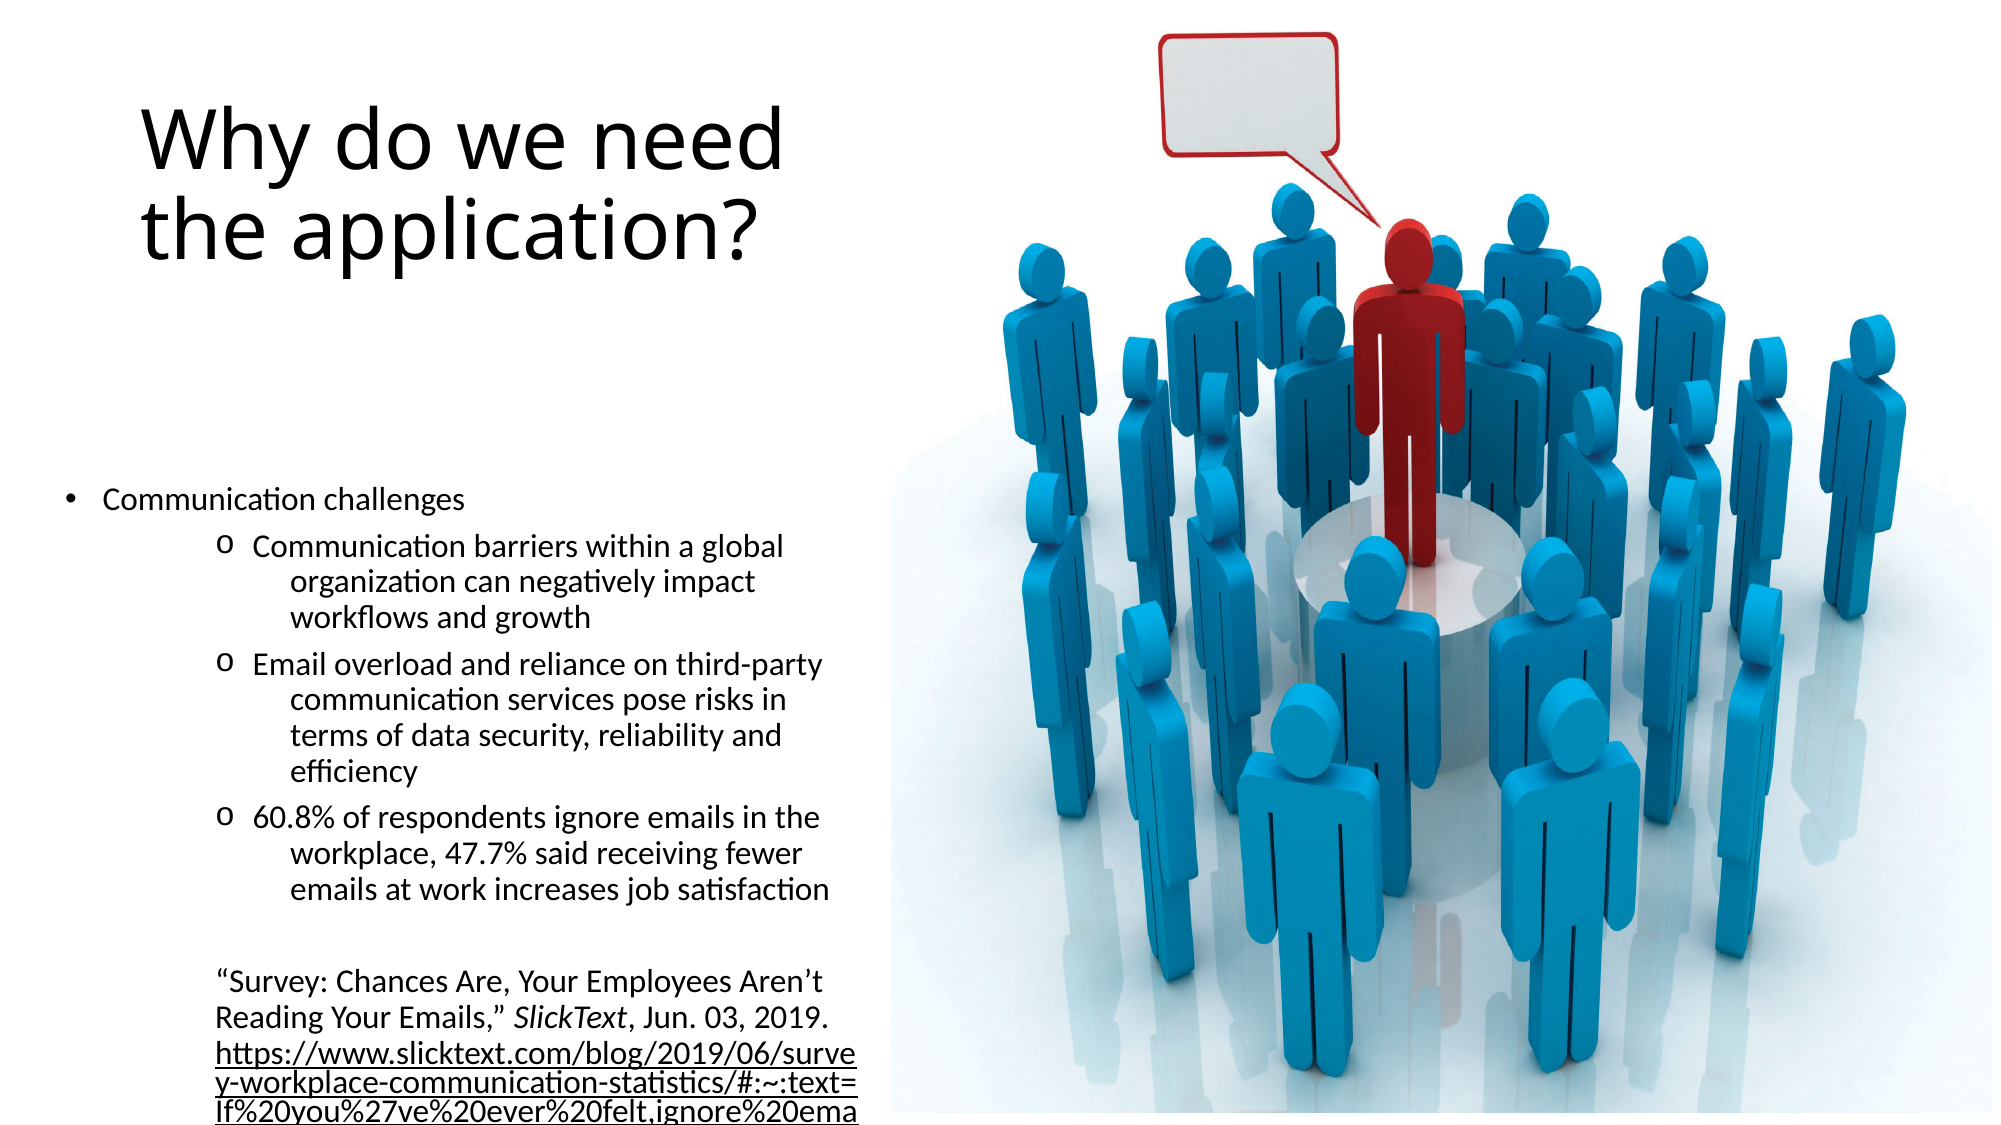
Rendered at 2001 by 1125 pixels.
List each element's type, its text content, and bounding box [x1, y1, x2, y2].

list Communication challenges Communication barriers within a global organization can negatively impact workflows and growth Email overload and reliance on third-party communication services pose risks in terms of data security, reliability and efficiency 60.8% of respondents ignore emails in the workplace, 47.7% said receiving fewer emails at work increases job satisfaction “Survey: Chances Are, Your Employees Aren’t Reading Your Emails,” SlickText, Jun. 03, 2019. https://www.slicktext.com/blog/2019/06/survey-workplace-communication-statistics/#:~:text=If%20you%27ve%20ever%20felt,ignore%20emails%20in%20the%20workplace [50, 474, 878, 1103]
picture [891, 13, 1992, 1113]
title Why do we need the application? [124, 53, 891, 322]
